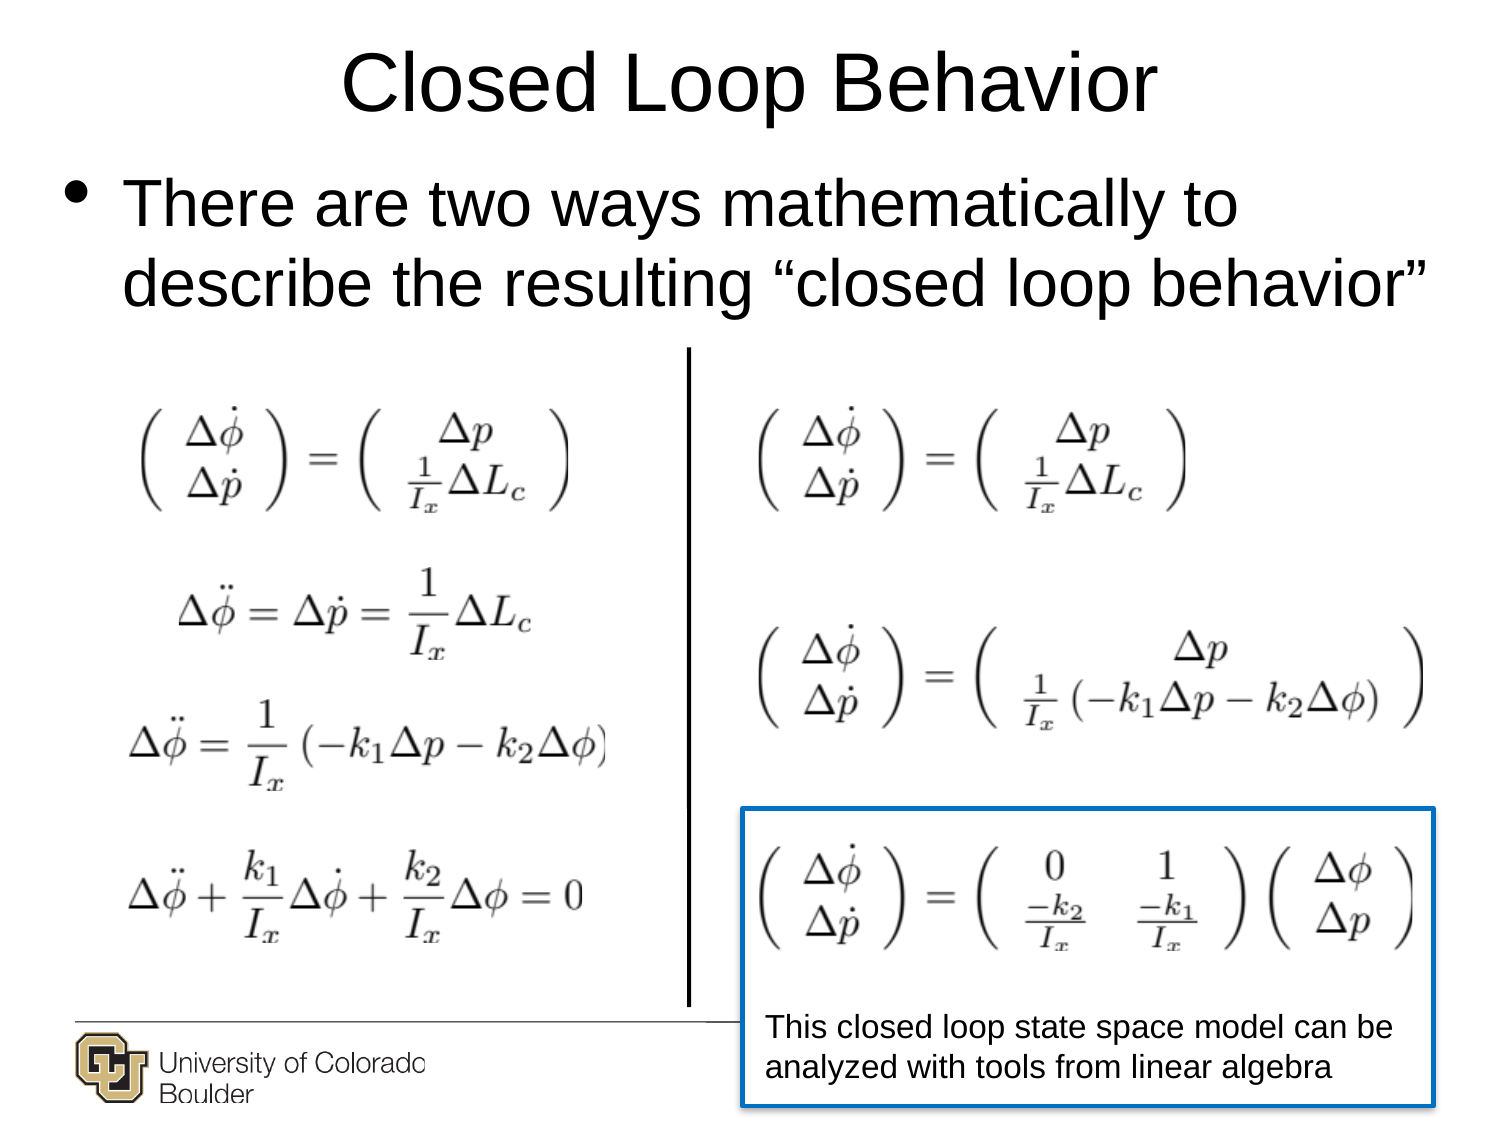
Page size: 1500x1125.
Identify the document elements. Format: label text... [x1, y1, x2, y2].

list There are two ways mathematically to describe the resulting “closed loop behavior” [50, 152, 1456, 1007]
picture [128, 849, 583, 943]
picture [758, 842, 1413, 951]
picture [128, 699, 606, 791]
text_box [742, 1007, 1434, 1107]
text_box This closed loop state space model can be analyzed with tools from linear algebra [750, 998, 1413, 1093]
picture [178, 567, 531, 660]
title Closed Loop Behavior [75, 18, 1425, 139]
picture [758, 624, 1423, 731]
picture [141, 406, 569, 513]
picture [758, 406, 1186, 513]
